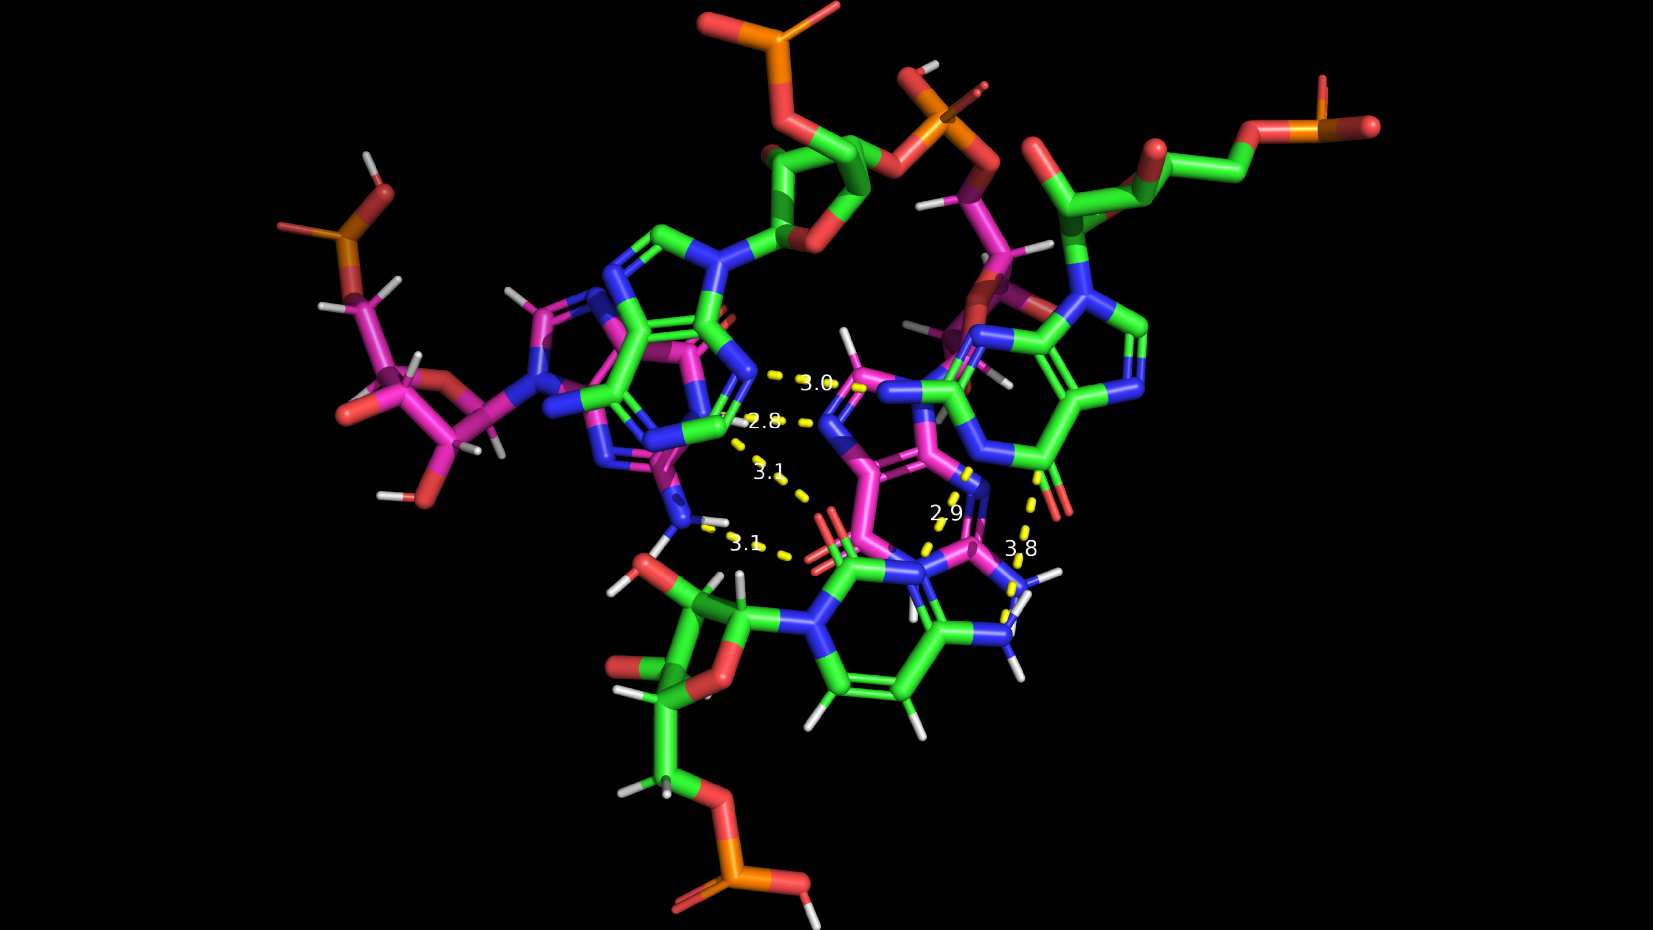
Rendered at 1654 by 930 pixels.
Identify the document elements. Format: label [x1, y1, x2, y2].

picture [276, 0, 1381, 930]
